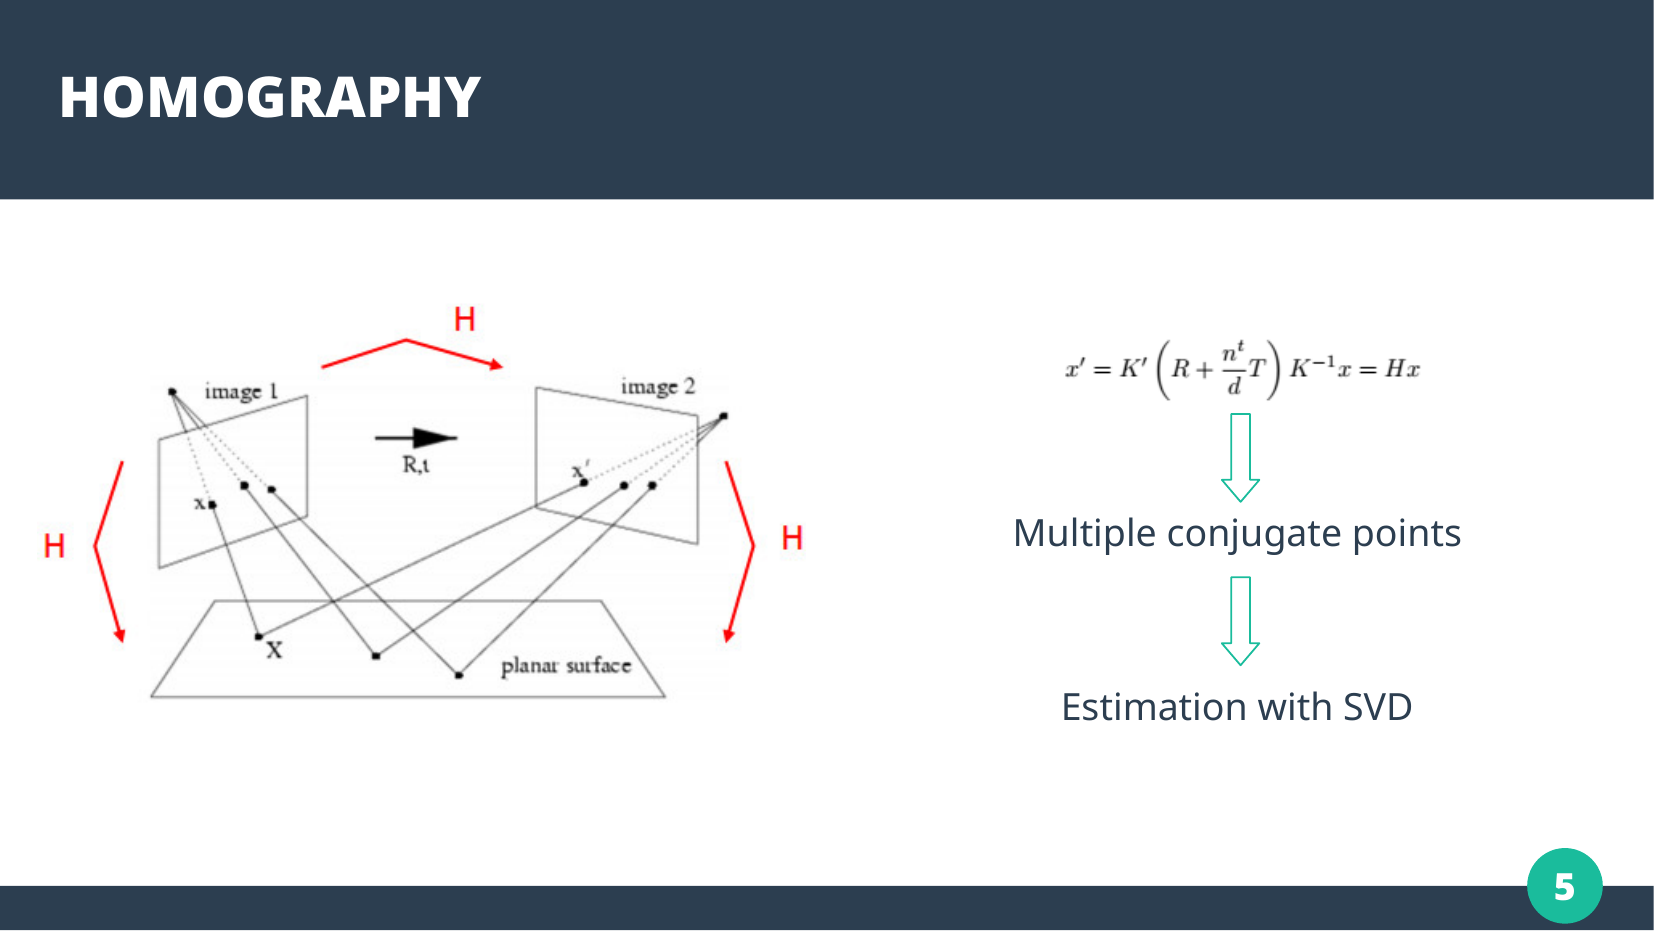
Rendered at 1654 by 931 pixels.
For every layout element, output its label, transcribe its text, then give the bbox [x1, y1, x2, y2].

text_box [1221, 413, 1260, 502]
picture [1050, 337, 1436, 407]
text_box Multiple conjugate points [937, 500, 1538, 563]
text_box Estimation with SVD [937, 675, 1538, 738]
picture [37, 299, 806, 709]
text_box [1221, 577, 1260, 666]
title HOMOGRAPHY [59, 37, 1595, 155]
